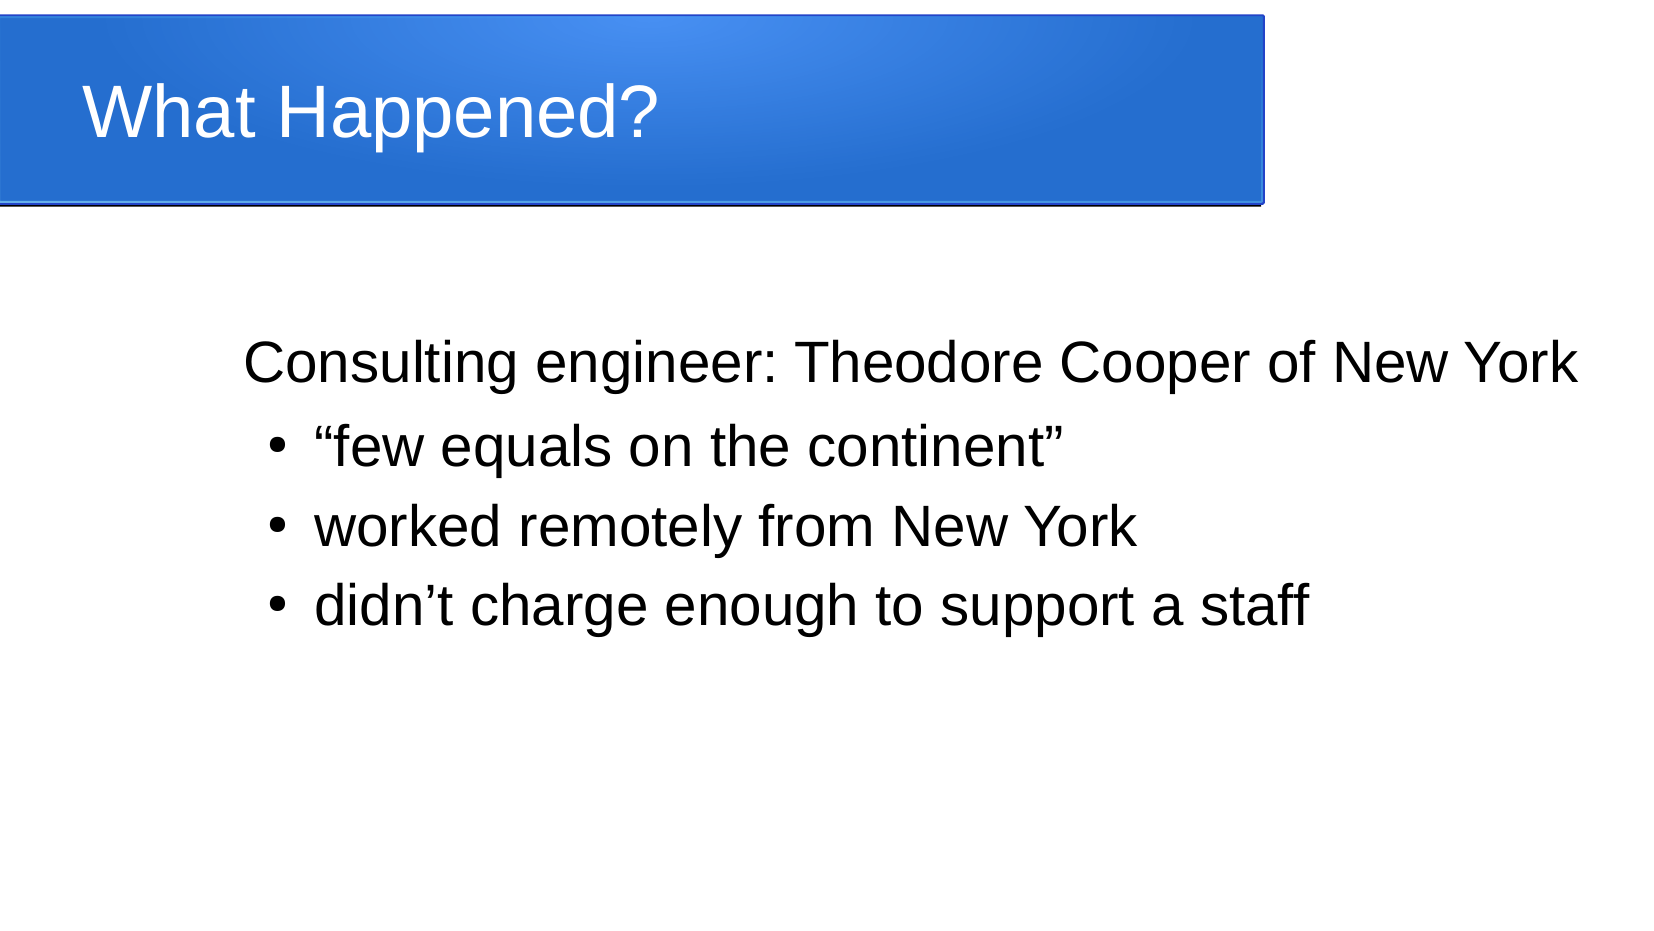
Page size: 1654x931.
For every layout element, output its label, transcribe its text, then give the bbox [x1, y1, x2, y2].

title What Happened? [82, 35, 1235, 189]
list Consulting engineer: Theodore Cooper of New York “few equals on the continent” worked remotely from New York didn’t charge enough to support a staff [101, 330, 1591, 751]
